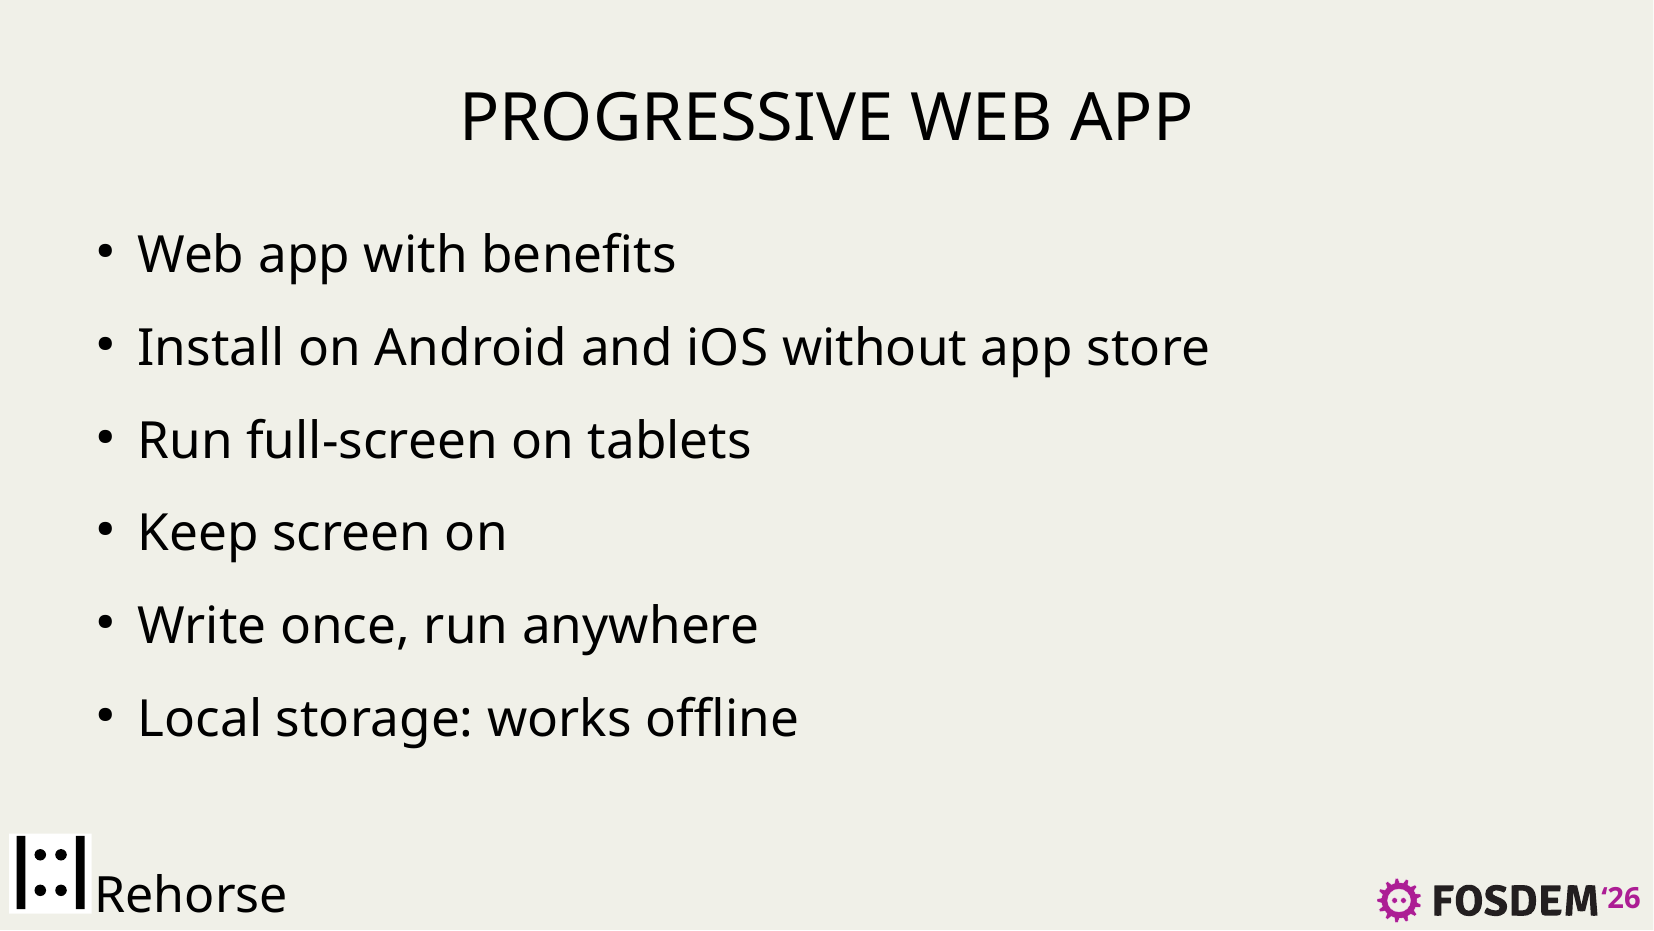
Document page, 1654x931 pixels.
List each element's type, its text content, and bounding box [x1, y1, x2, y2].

title Progressive Web App [82, 37, 1571, 193]
list Web app with benefits Install on Android and iOS without app store Run full-screen on tablets Keep screen on Write once, run anywhere Local storage: works offline [82, 217, 1571, 758]
